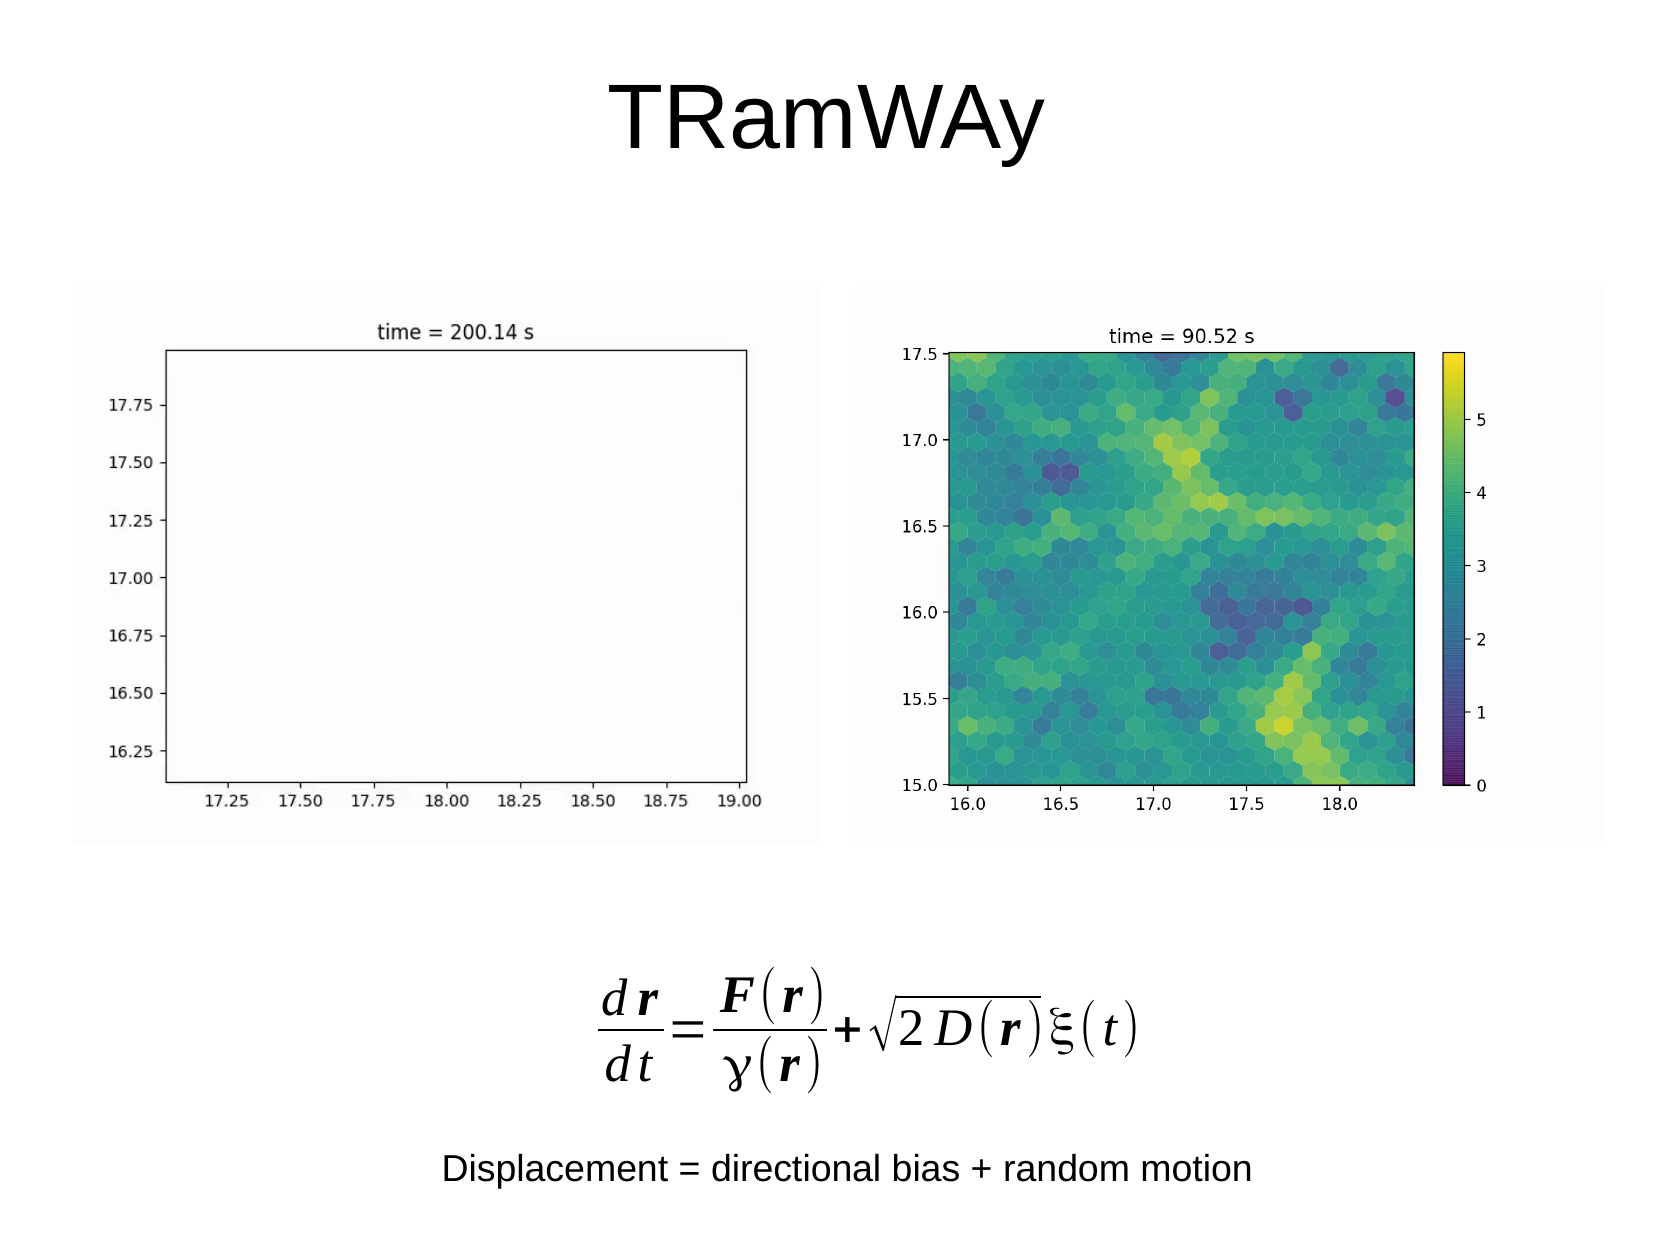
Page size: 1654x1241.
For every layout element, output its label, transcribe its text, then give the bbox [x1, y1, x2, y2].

chart [581, 962, 1153, 1098]
text_box Displacement = directional bias + random motion [426, 1140, 1282, 1197]
title TRamWAy [82, 22, 1571, 212]
text_box [71, 281, 822, 845]
text_box [855, 285, 1606, 848]
